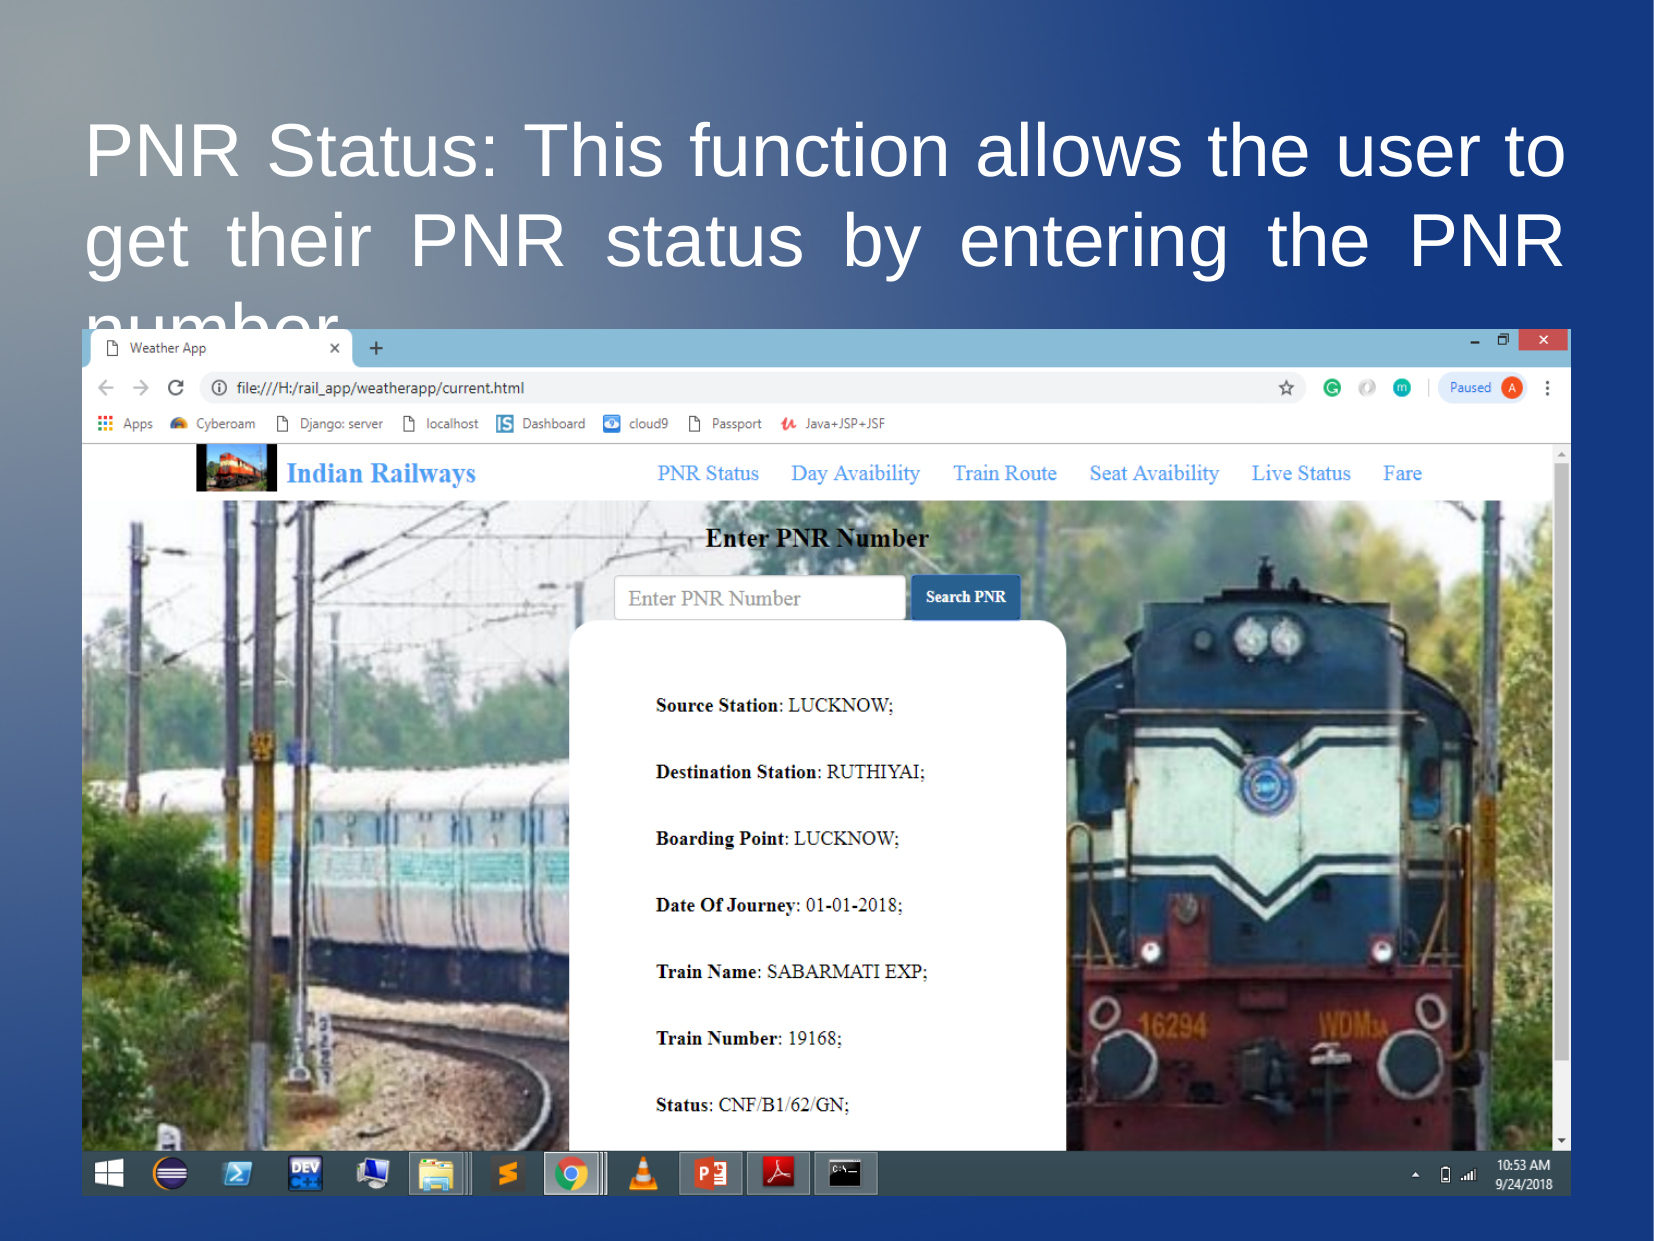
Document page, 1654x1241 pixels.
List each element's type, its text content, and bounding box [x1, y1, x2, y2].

title PNR Status: This function allows the user to get their PNR status by entering the PNR number. [82, 101, 1571, 309]
picture [82, 329, 1571, 1196]
